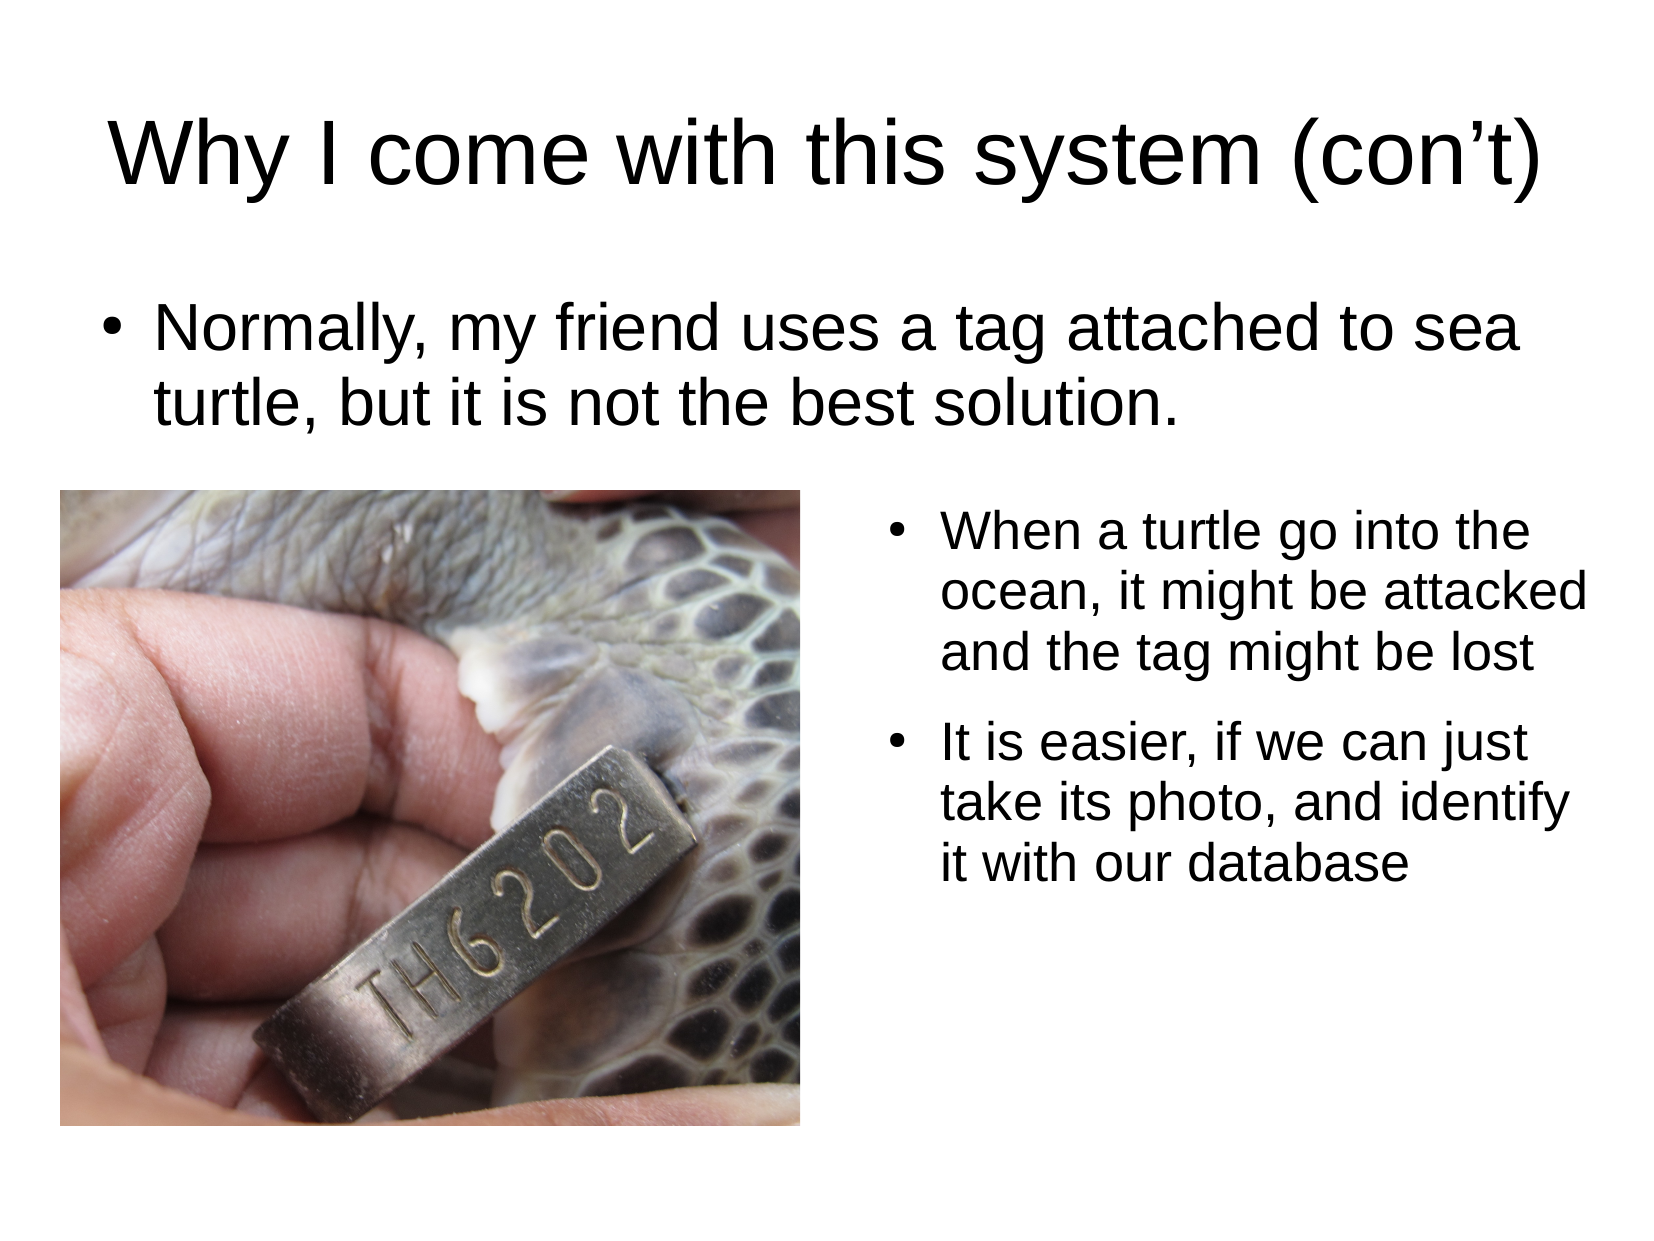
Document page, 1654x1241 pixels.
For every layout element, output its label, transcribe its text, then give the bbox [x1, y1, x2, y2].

list Normally, my friend uses a tag attached to sea turtle, but it is not the best solution. [82, 290, 1571, 466]
list When a turtle go into the ocean, it might be attacked and the tag might be lost It is easier, if we can just take its photo, and identify it with our database [870, 500, 1609, 1126]
picture [60, 490, 801, 1126]
title Why I come with this system (con’t) [82, 49, 1571, 257]
